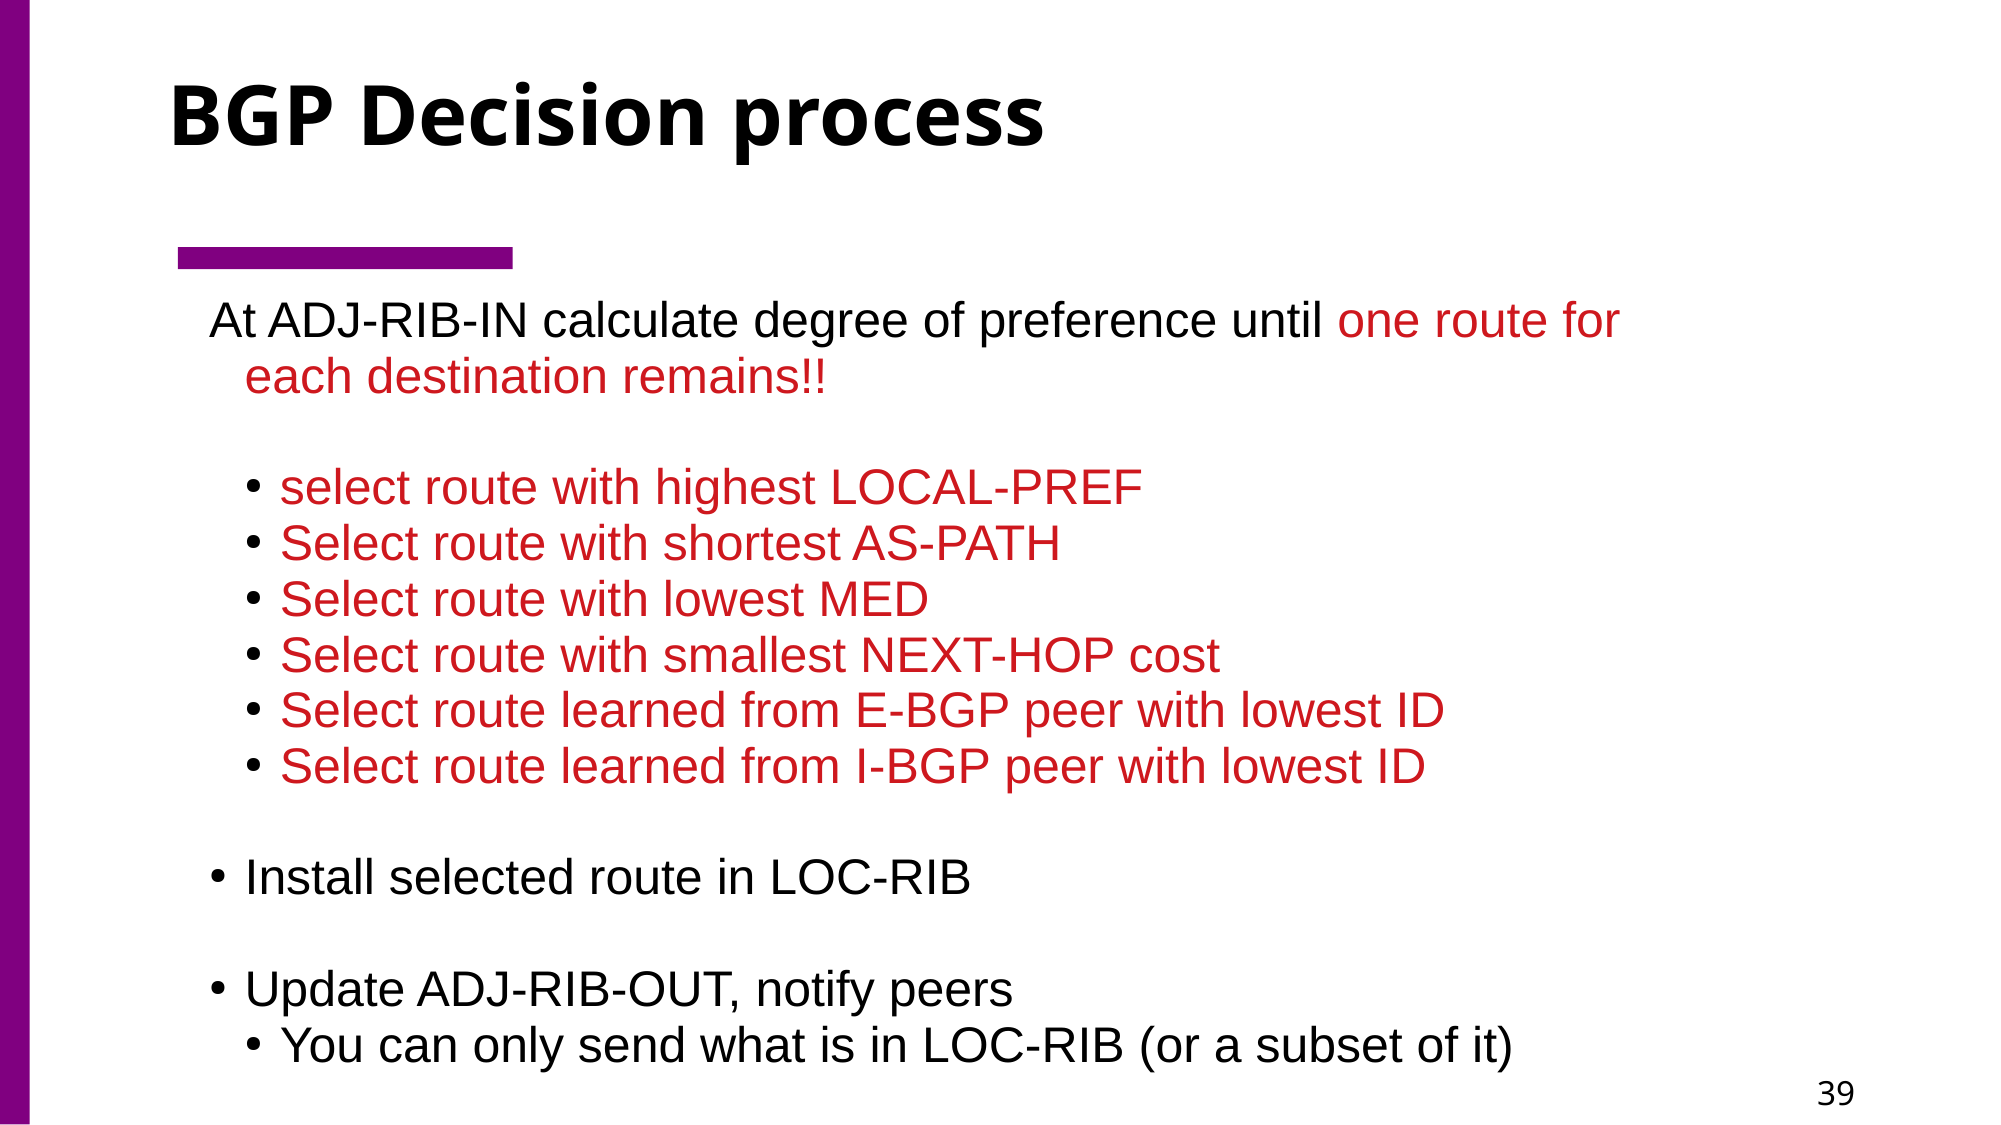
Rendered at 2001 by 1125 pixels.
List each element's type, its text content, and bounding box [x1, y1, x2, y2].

title BGP Decision process [116, 39, 1591, 185]
text_box At ADJ-RIB-IN calculate degree of preference until one route for each destination remains!! select route with highest LOCAL-PREF Select route with shortest AS-PATH Select route with lowest MED Select route with smallest NEXT-HOP cost Select route learned from E-BGP peer with lowest ID Select route learned from I-BGP peer with lowest ID Install selected route in LOC-RIB Update ADJ-RIB-OUT, notify peers You can only send what is in LOC-RIB (or a subset of it) [194, 285, 1651, 1125]
